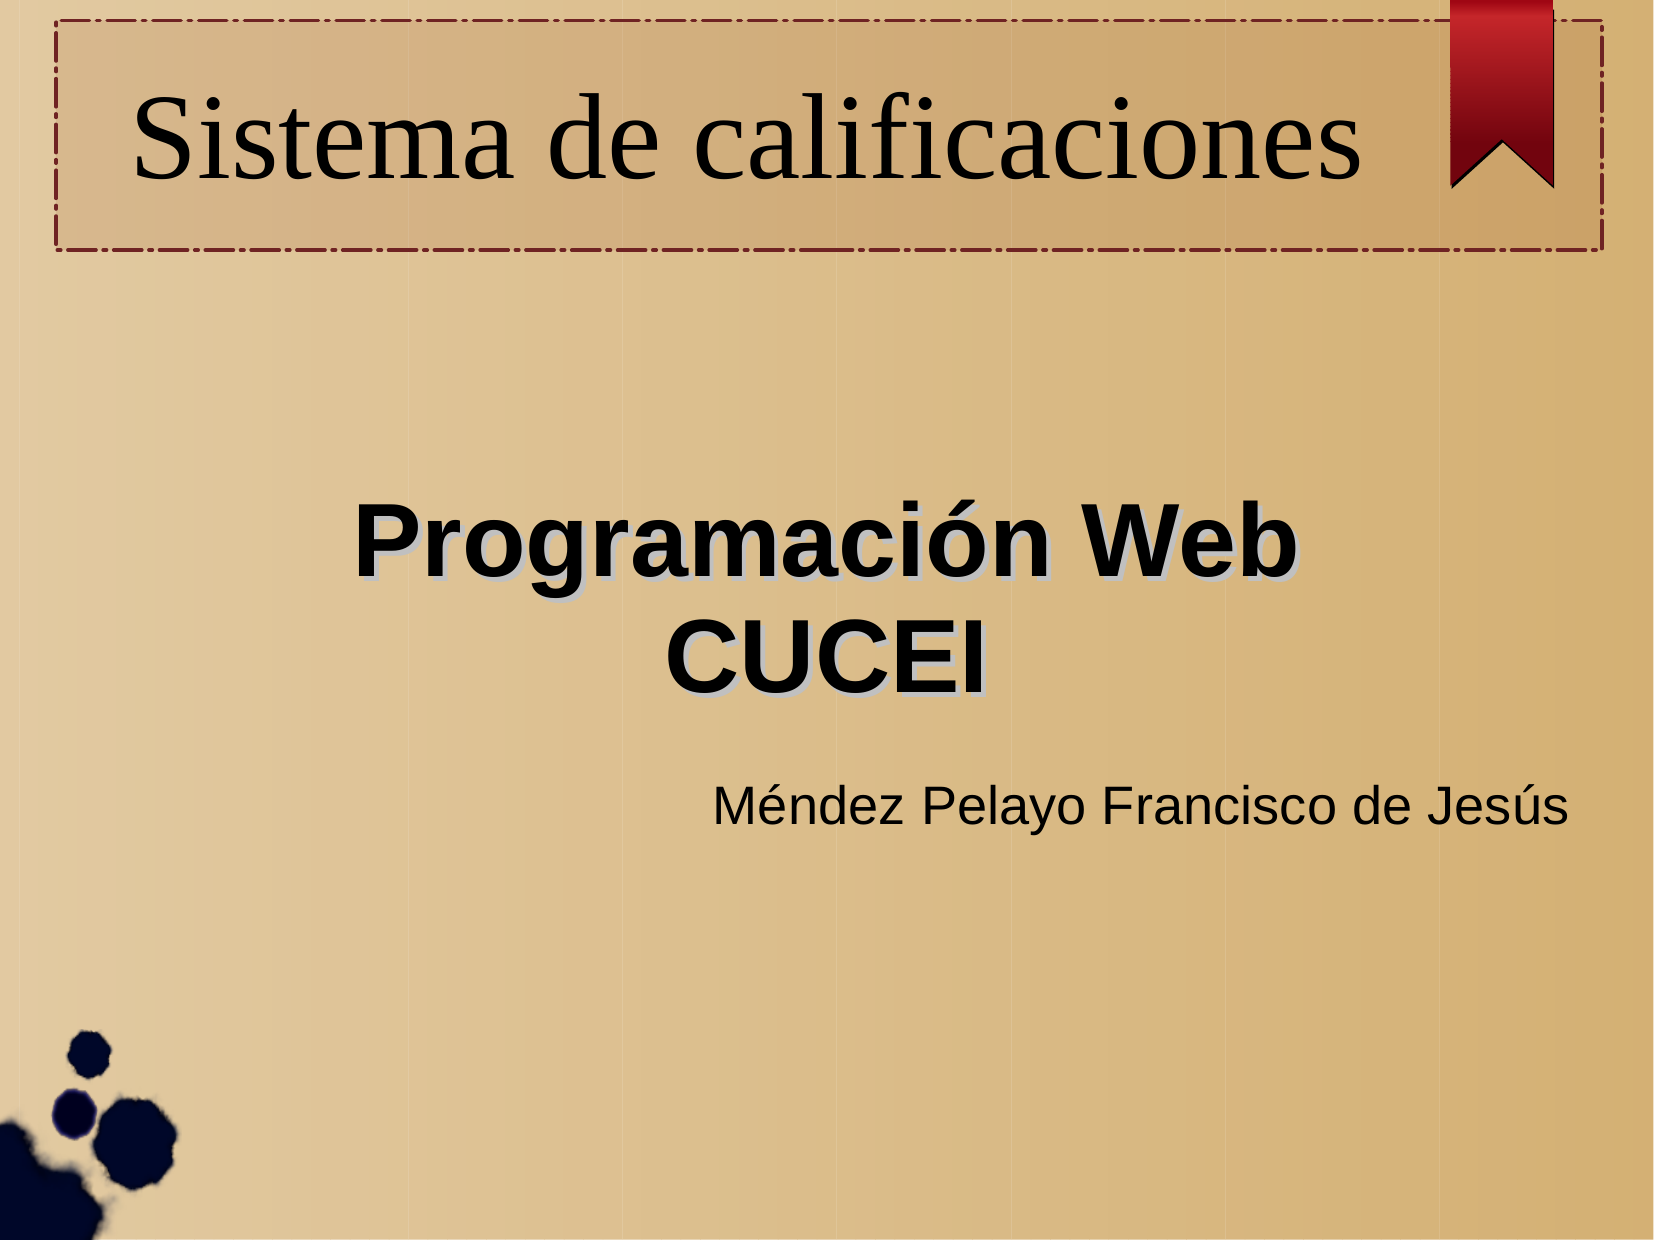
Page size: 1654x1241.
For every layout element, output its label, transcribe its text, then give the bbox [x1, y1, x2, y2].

title Sistema de calificaciones [82, 47, 1412, 229]
subtitle Programación Web CUCEI Méndez Pelayo Francisco de Jesús [82, 299, 1571, 1019]
